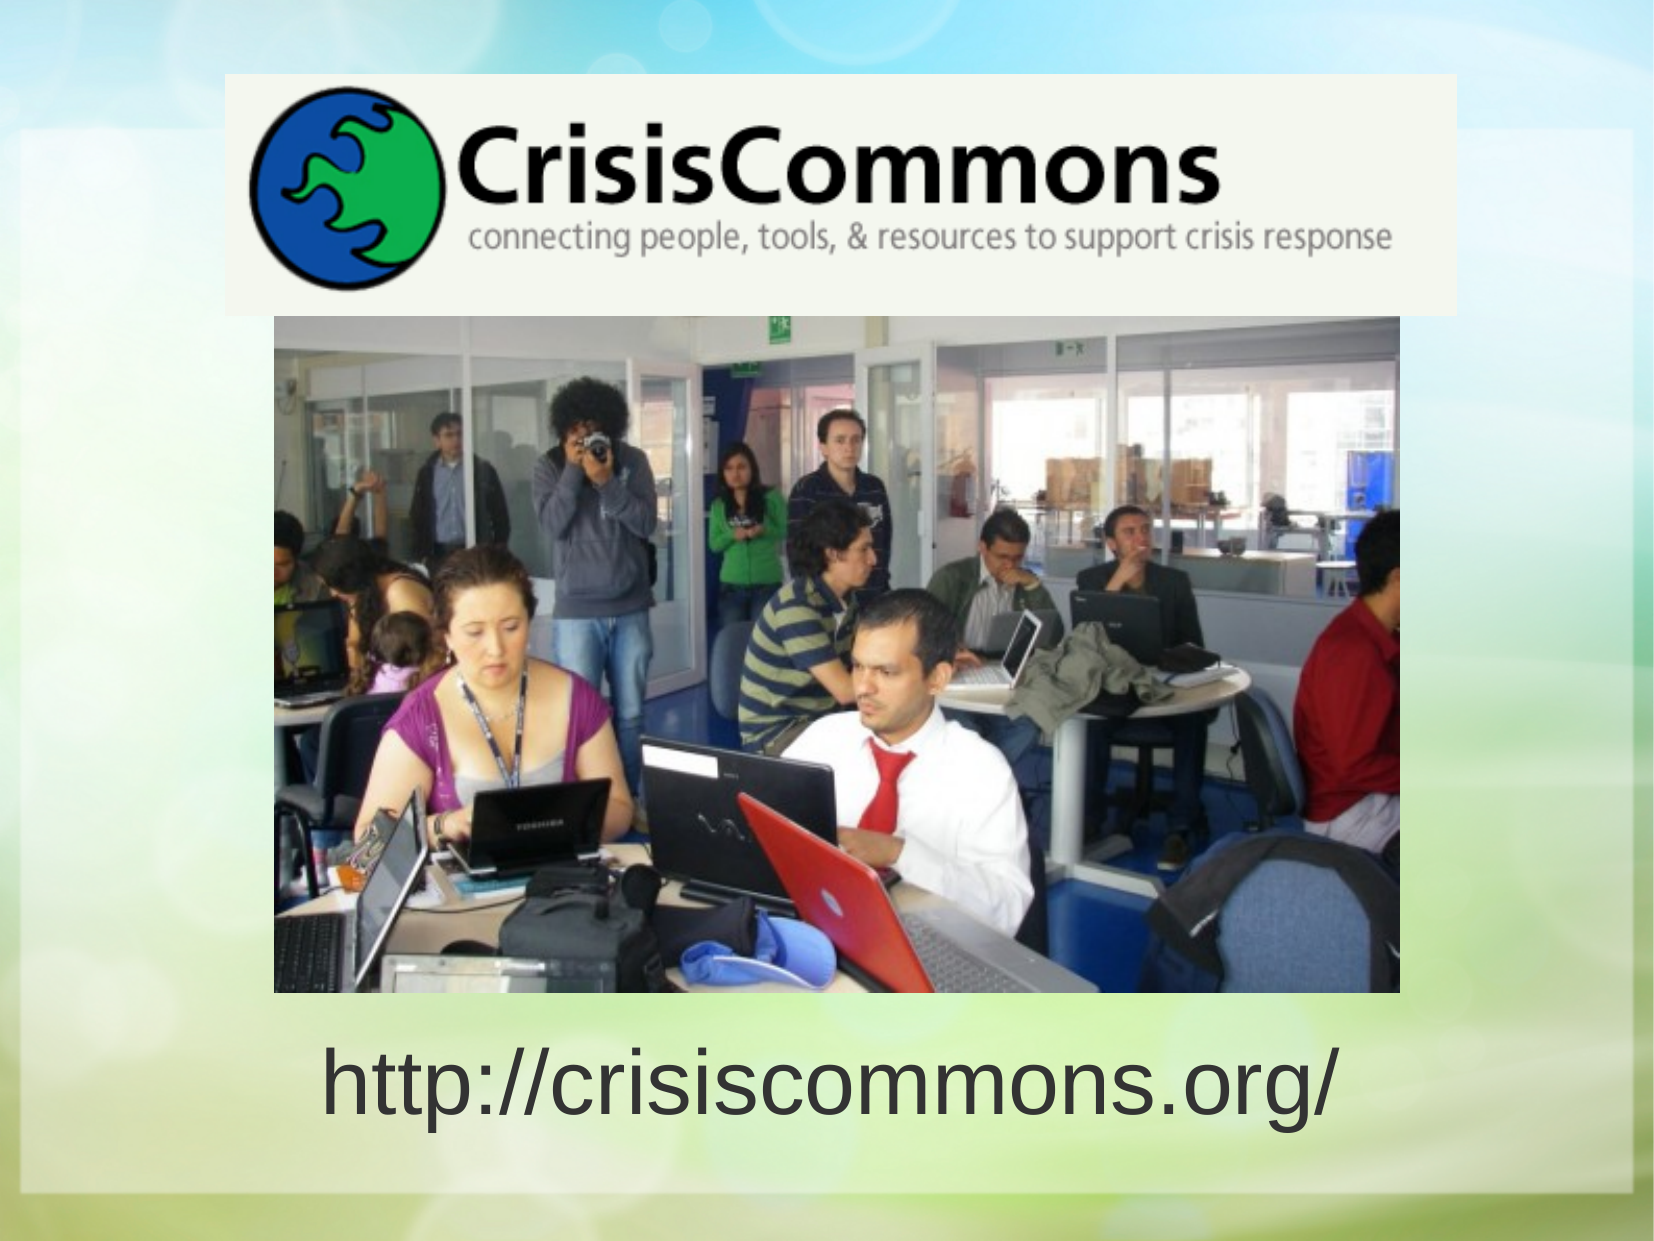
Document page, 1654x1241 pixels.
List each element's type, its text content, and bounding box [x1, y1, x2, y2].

title http://crisiscommons.org/ [86, 986, 1576, 1179]
picture [0, 0, 1654, 1241]
